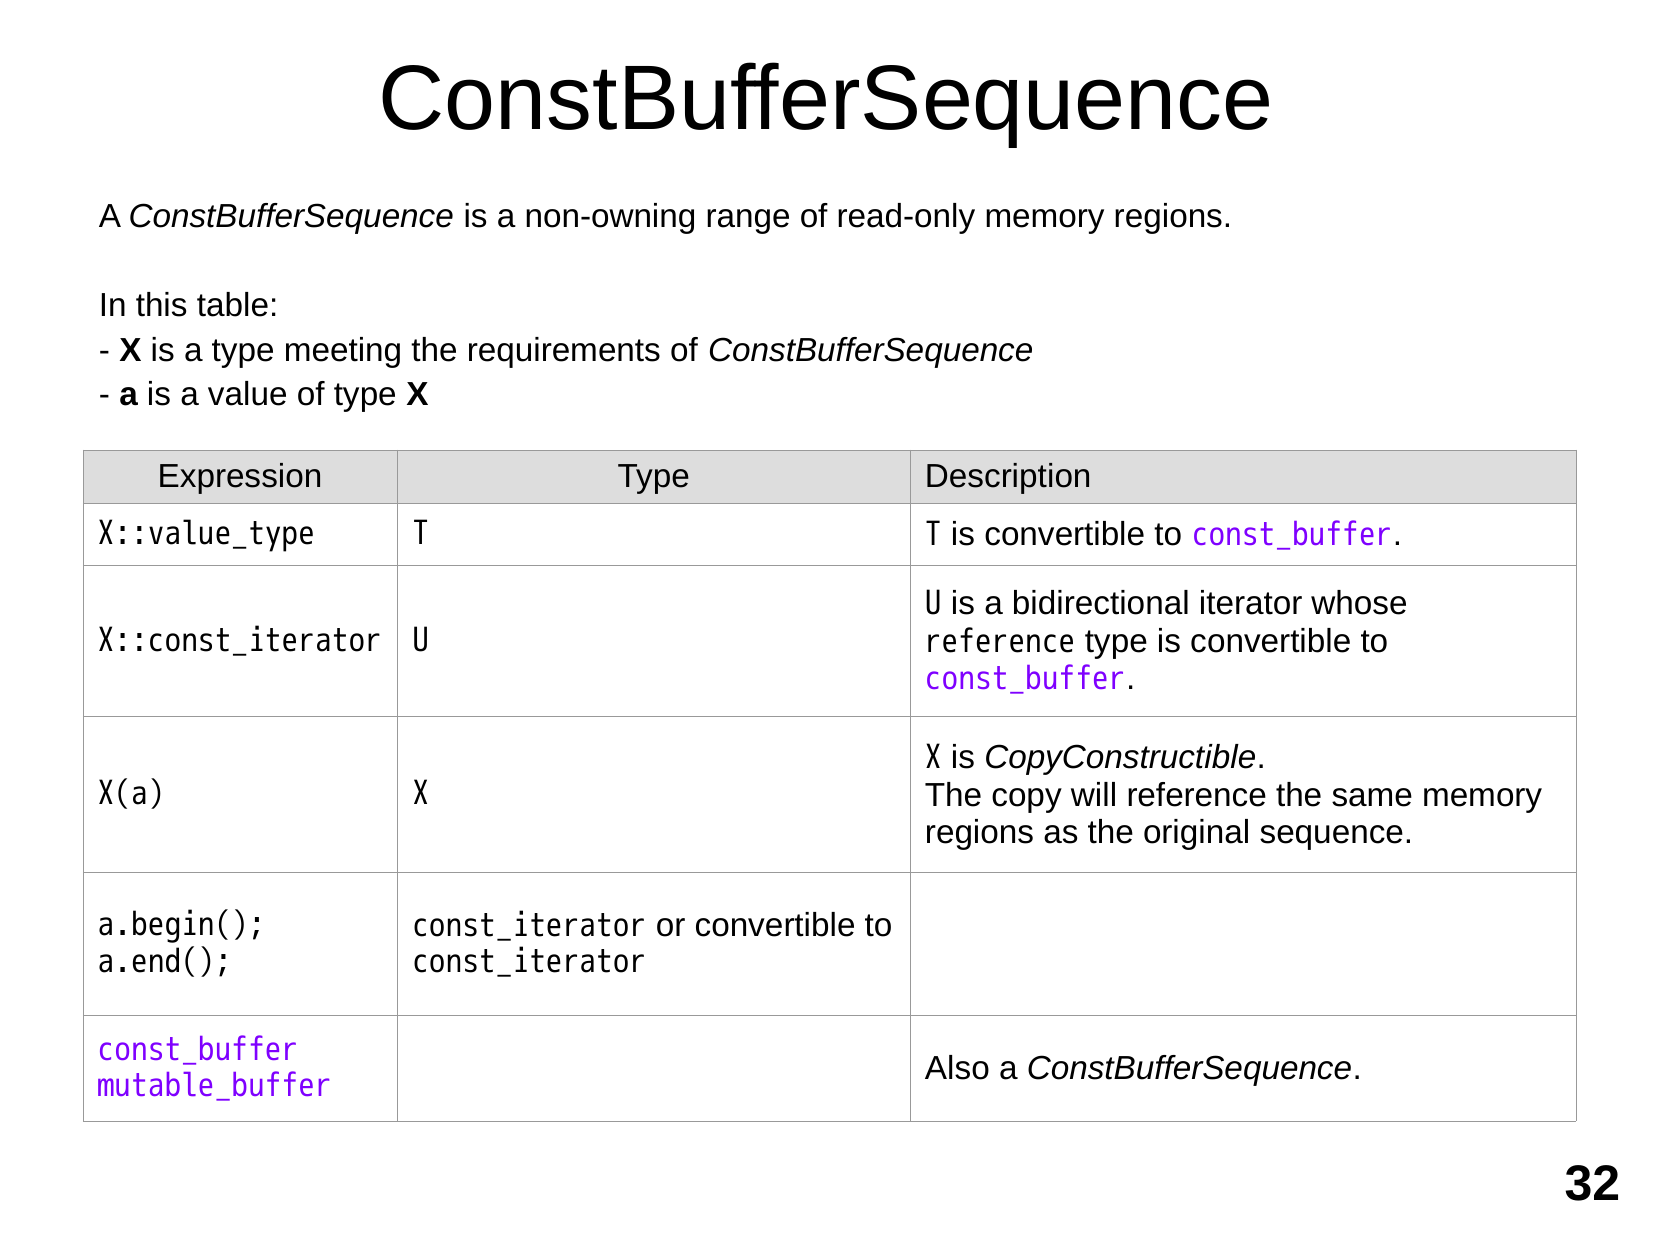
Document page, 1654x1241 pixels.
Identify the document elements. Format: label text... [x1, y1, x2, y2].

table_cell U is a bidirectional iterator whose reference type is convertible to const_buffer. [911, 566, 1576, 716]
text_box A ConstBufferSequence is a non-owning range of read-only memory regions. In this table: - X is a type meeting the requirements of ConstBufferSequence - a is a value of type X [84, 190, 1570, 421]
table_cell const_buffer mutable_buffer [84, 1016, 397, 1121]
table_cell Also a ConstBufferSequence. [911, 1016, 1576, 1121]
table_cell T is convertible to const_buffer. [911, 504, 1576, 565]
table_header Expression [84, 451, 397, 503]
table_cell X(a) [84, 717, 397, 872]
table_cell [398, 1016, 910, 1121]
title ConstBufferSequence [82, 15, 1571, 181]
table_cell X [398, 717, 910, 872]
table_cell X::const_iterator [84, 566, 397, 716]
table_cell const_iterator or convertible to const_iterator [398, 873, 910, 1015]
table_cell a.begin(); a.end(); [84, 873, 397, 1015]
table_header Description [911, 451, 1576, 503]
table_cell X is CopyConstructible. The copy will reference the same memory regions as the original sequence. [911, 717, 1576, 872]
table_cell U [398, 566, 910, 716]
table_cell X::value_type [84, 504, 397, 565]
table_header Type [398, 451, 910, 503]
table_cell [911, 873, 1576, 1015]
table_cell T [398, 504, 910, 565]
